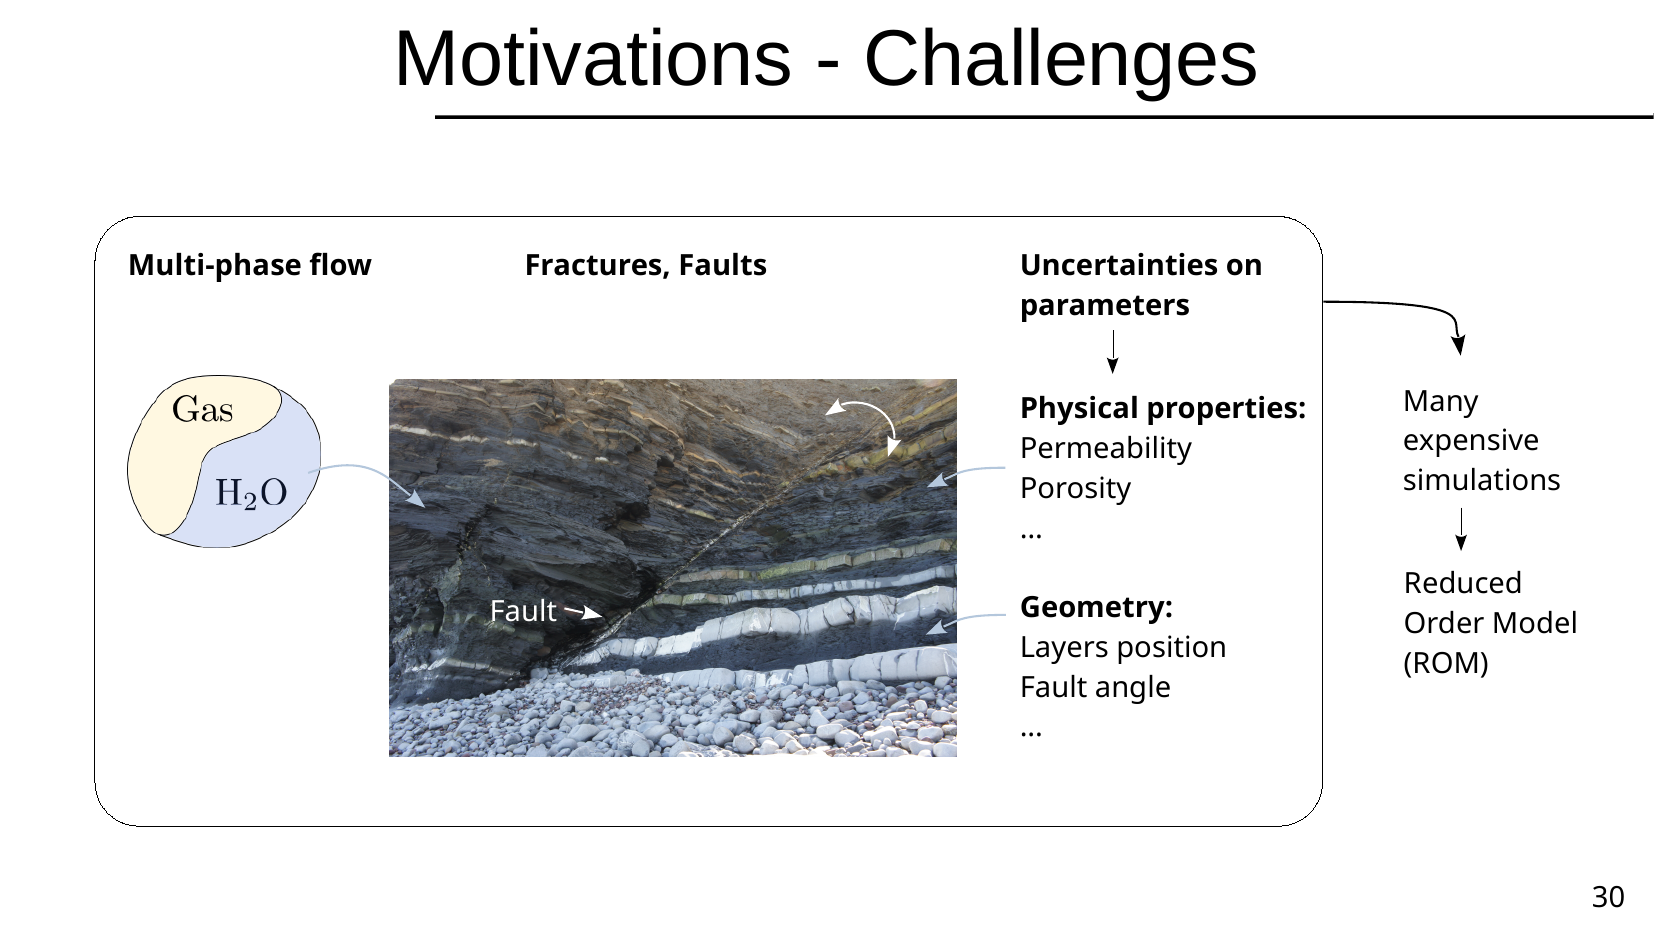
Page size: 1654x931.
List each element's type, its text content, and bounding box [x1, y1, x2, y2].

text_box Fractures, Faults [509, 236, 827, 304]
text_box Multi-phase flow [113, 236, 394, 304]
text_box Reduced Order Model (ROM) [1389, 555, 1601, 685]
picture [127, 375, 321, 548]
text_box Fault [474, 582, 610, 636]
text_box Many expensive simulations [1388, 372, 1578, 503]
picture [375, 379, 957, 757]
text_box Physical properties: Permeability Porosity … Geometry: Layers position Fault angle ... [1323, 380, 1332, 747]
text_box Uncertainties on parameters [1005, 236, 1333, 358]
text_box Physical properties: Permeability Porosity … Geometry: Layers position Fault angle ... [1005, 380, 1322, 747]
title Motivations - Challenges [0, 0, 1654, 116]
